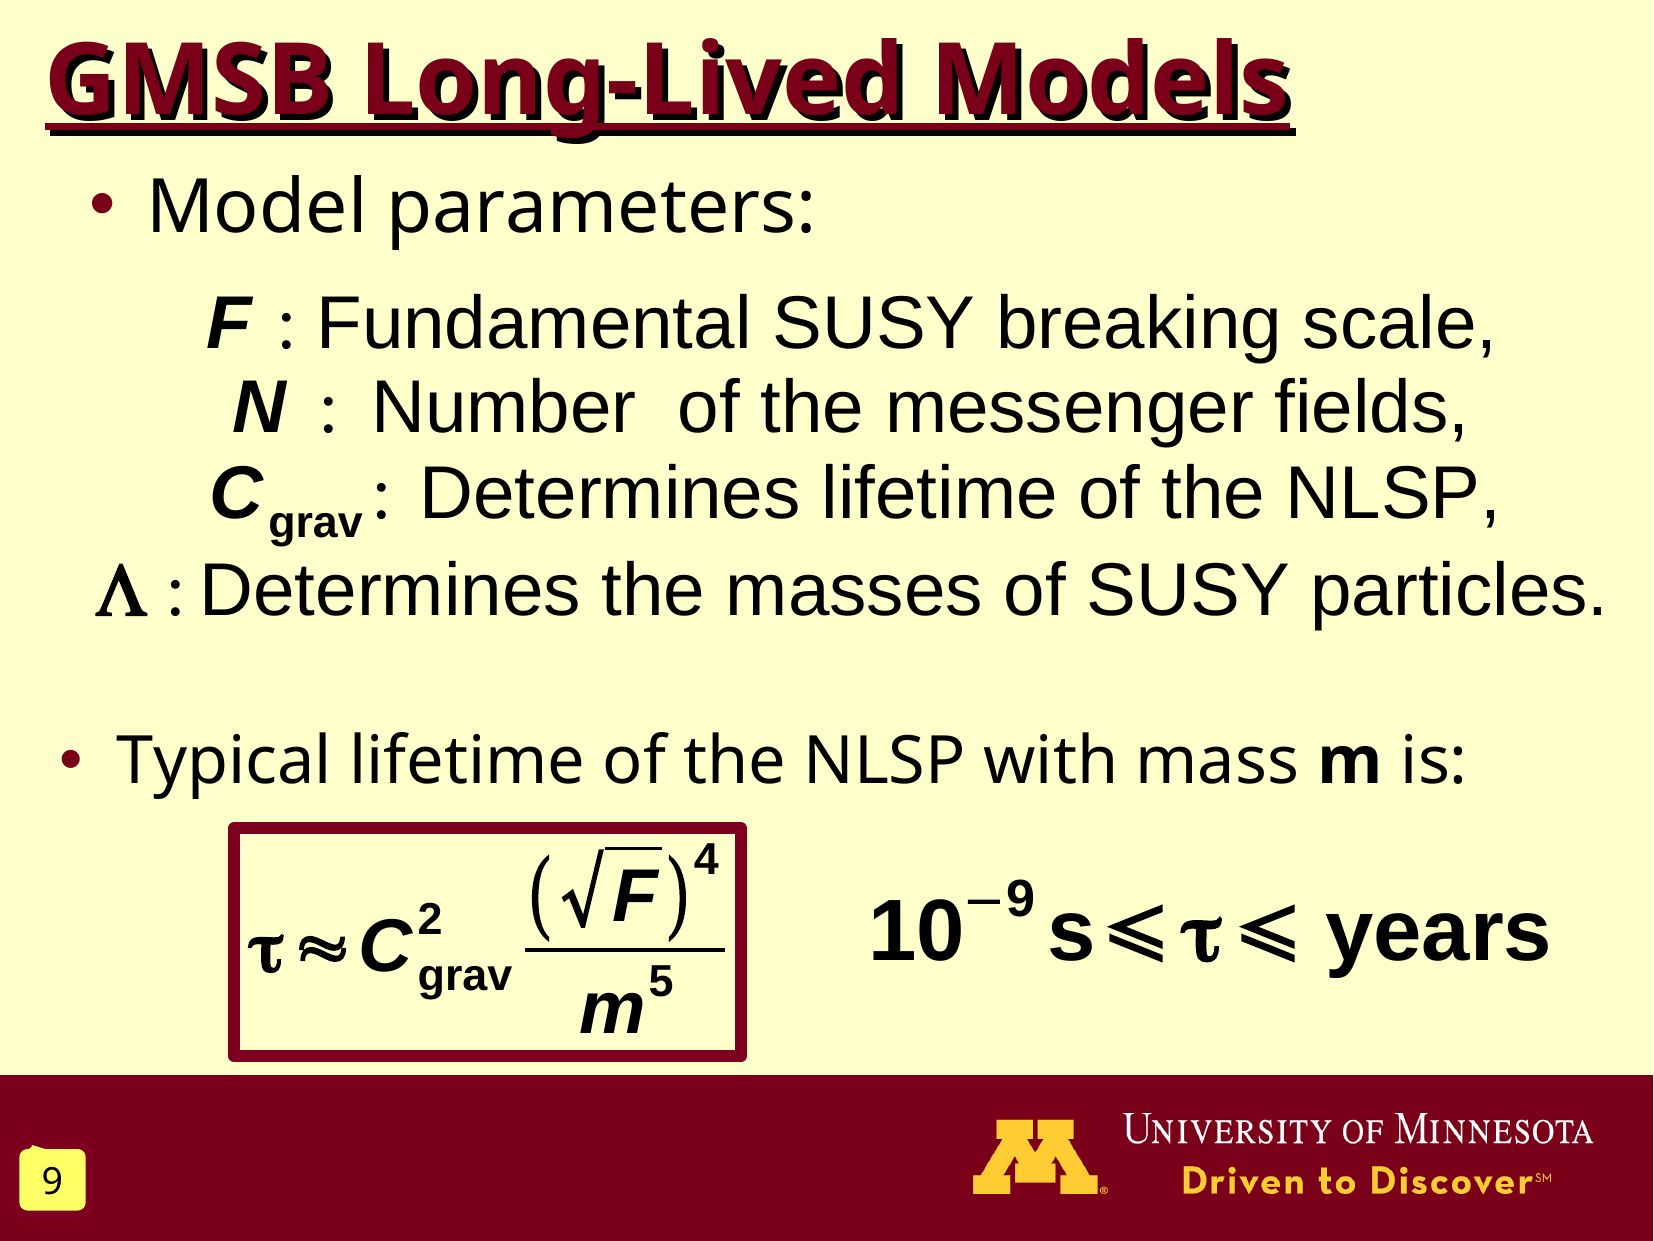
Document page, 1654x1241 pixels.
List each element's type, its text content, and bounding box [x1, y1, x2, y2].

chart [862, 870, 1561, 980]
chart [86, 279, 1617, 661]
list Typical lifetime of the NLSP with mass m is: [45, 705, 1636, 976]
title GMSB Long-Lived Models [30, 7, 1653, 143]
picture [0, 1075, 1654, 1241]
chart [239, 976, 736, 1051]
list Model parameters: [75, 150, 1653, 571]
text_box 9 [15, 1137, 91, 1216]
